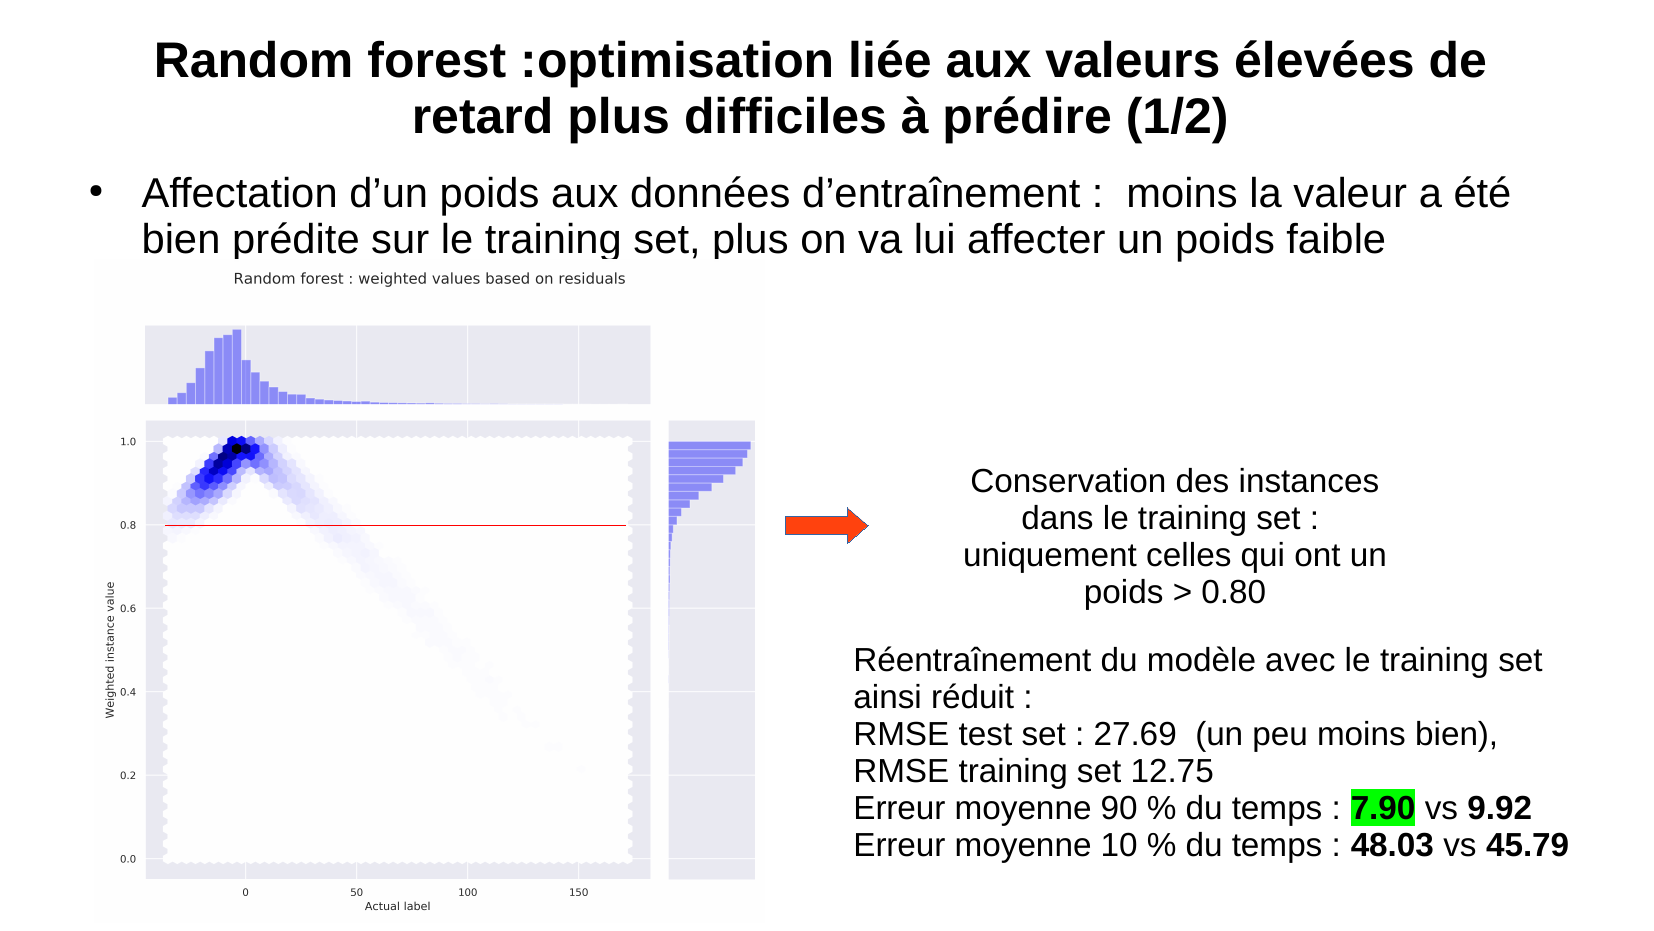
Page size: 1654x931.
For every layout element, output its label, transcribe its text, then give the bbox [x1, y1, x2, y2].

text_box Conservation des instances dans le training set : uniquement celles qui ont un poids > 0.80 [915, 454, 1436, 618]
picture [94, 259, 765, 923]
list Affectation d’un poids aux données d’entraînement : moins la valeur a été bien prédite sur le training set, plus on va lui affecter un poids faible [70, 169, 1559, 709]
text_box [785, 507, 869, 544]
text_box Random forest :optimisation liée aux valeurs élevées de retard plus difficiles à prédire (1/2) [64, 24, 1577, 152]
text_box Réentraînement du modèle avec le training set ainsi réduit : RMSE test set : 27.69 (un peu moins bien), RMSE training set 12.75 Erreur moyenne 90 % du temps : 7.90 vs 9.92 Erreur moyenne 10 % du temps : 48.03 vs 45.79 [838, 633, 1607, 931]
